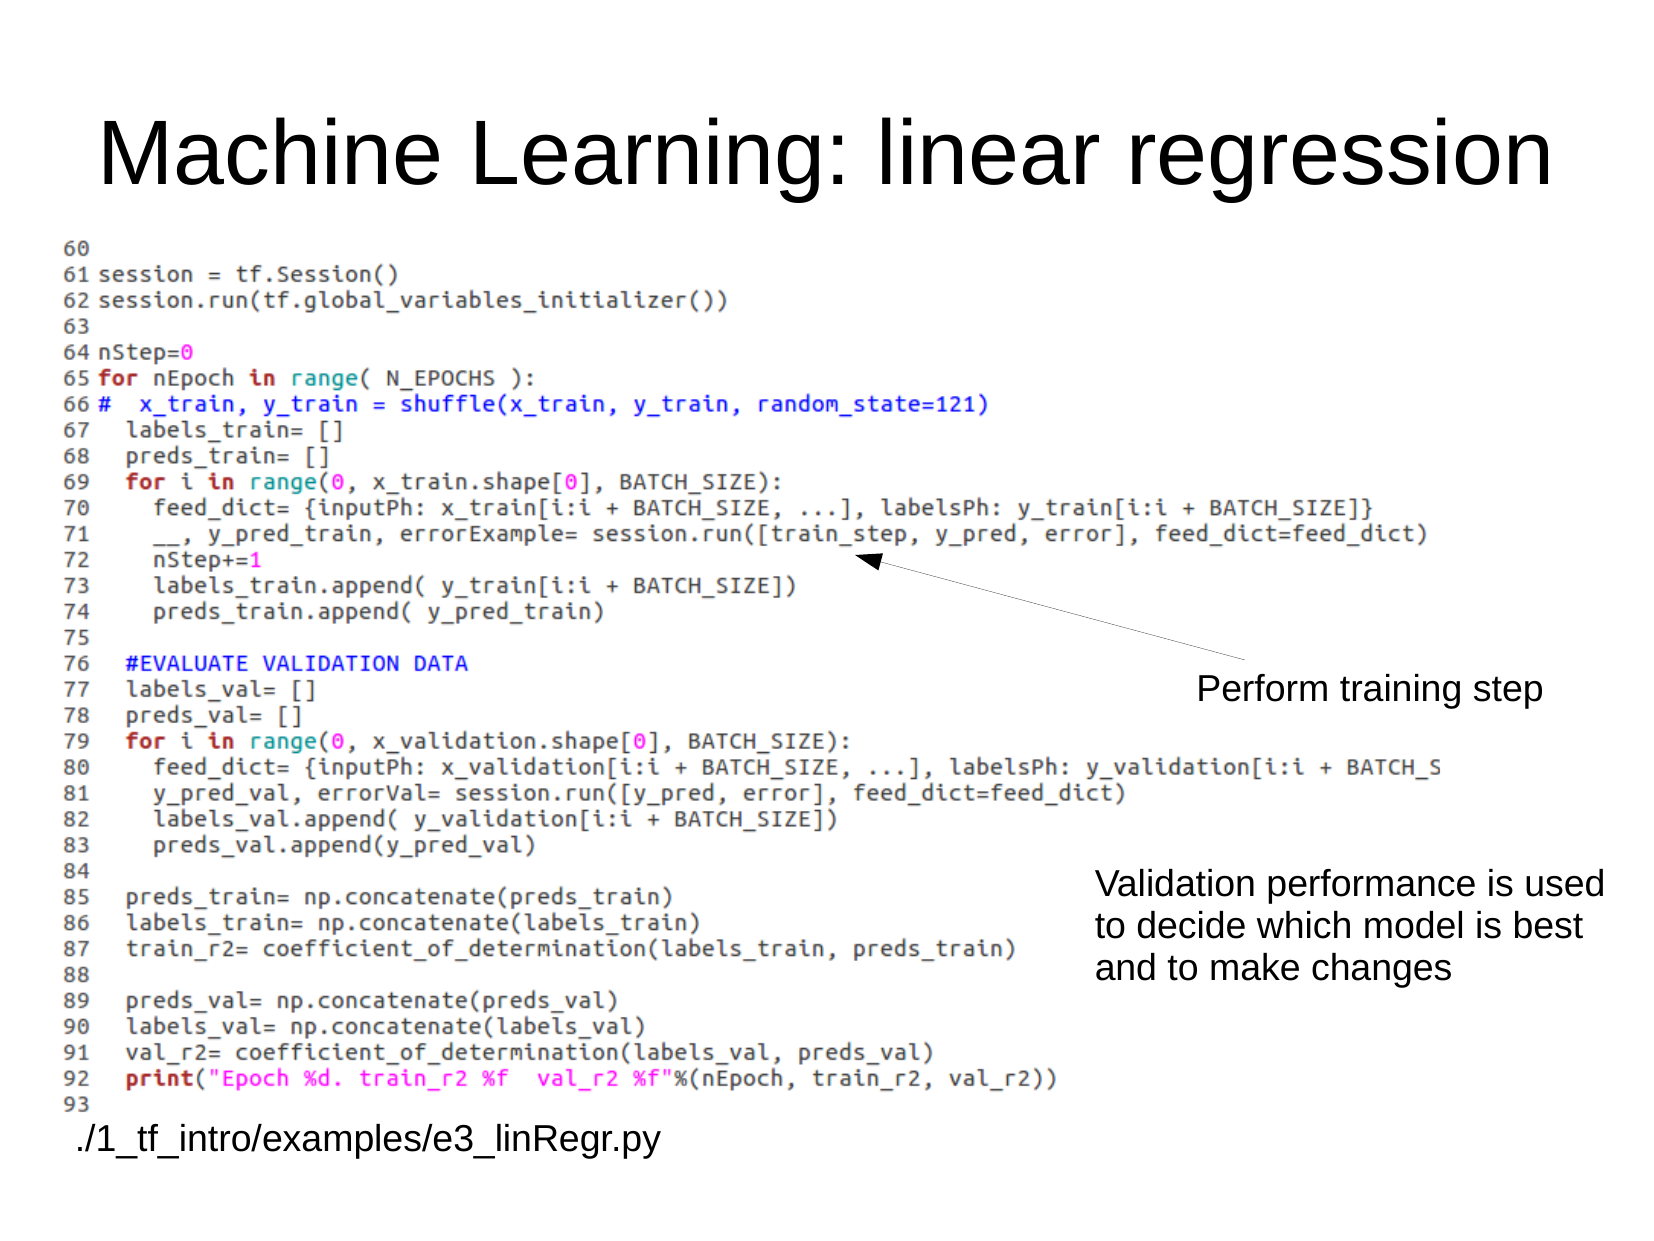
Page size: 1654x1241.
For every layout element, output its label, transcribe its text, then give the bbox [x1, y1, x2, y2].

text_box Validation performance is used to decide which model is best and to make changes [1080, 855, 1654, 1021]
text_box Perform training step [1181, 660, 1654, 759]
title Machine Learning: linear regression [82, 49, 1571, 257]
picture [45, 240, 1441, 1121]
text_box ./1_tf_intro/examples/e3_linRegr.py [60, 1121, 901, 1186]
